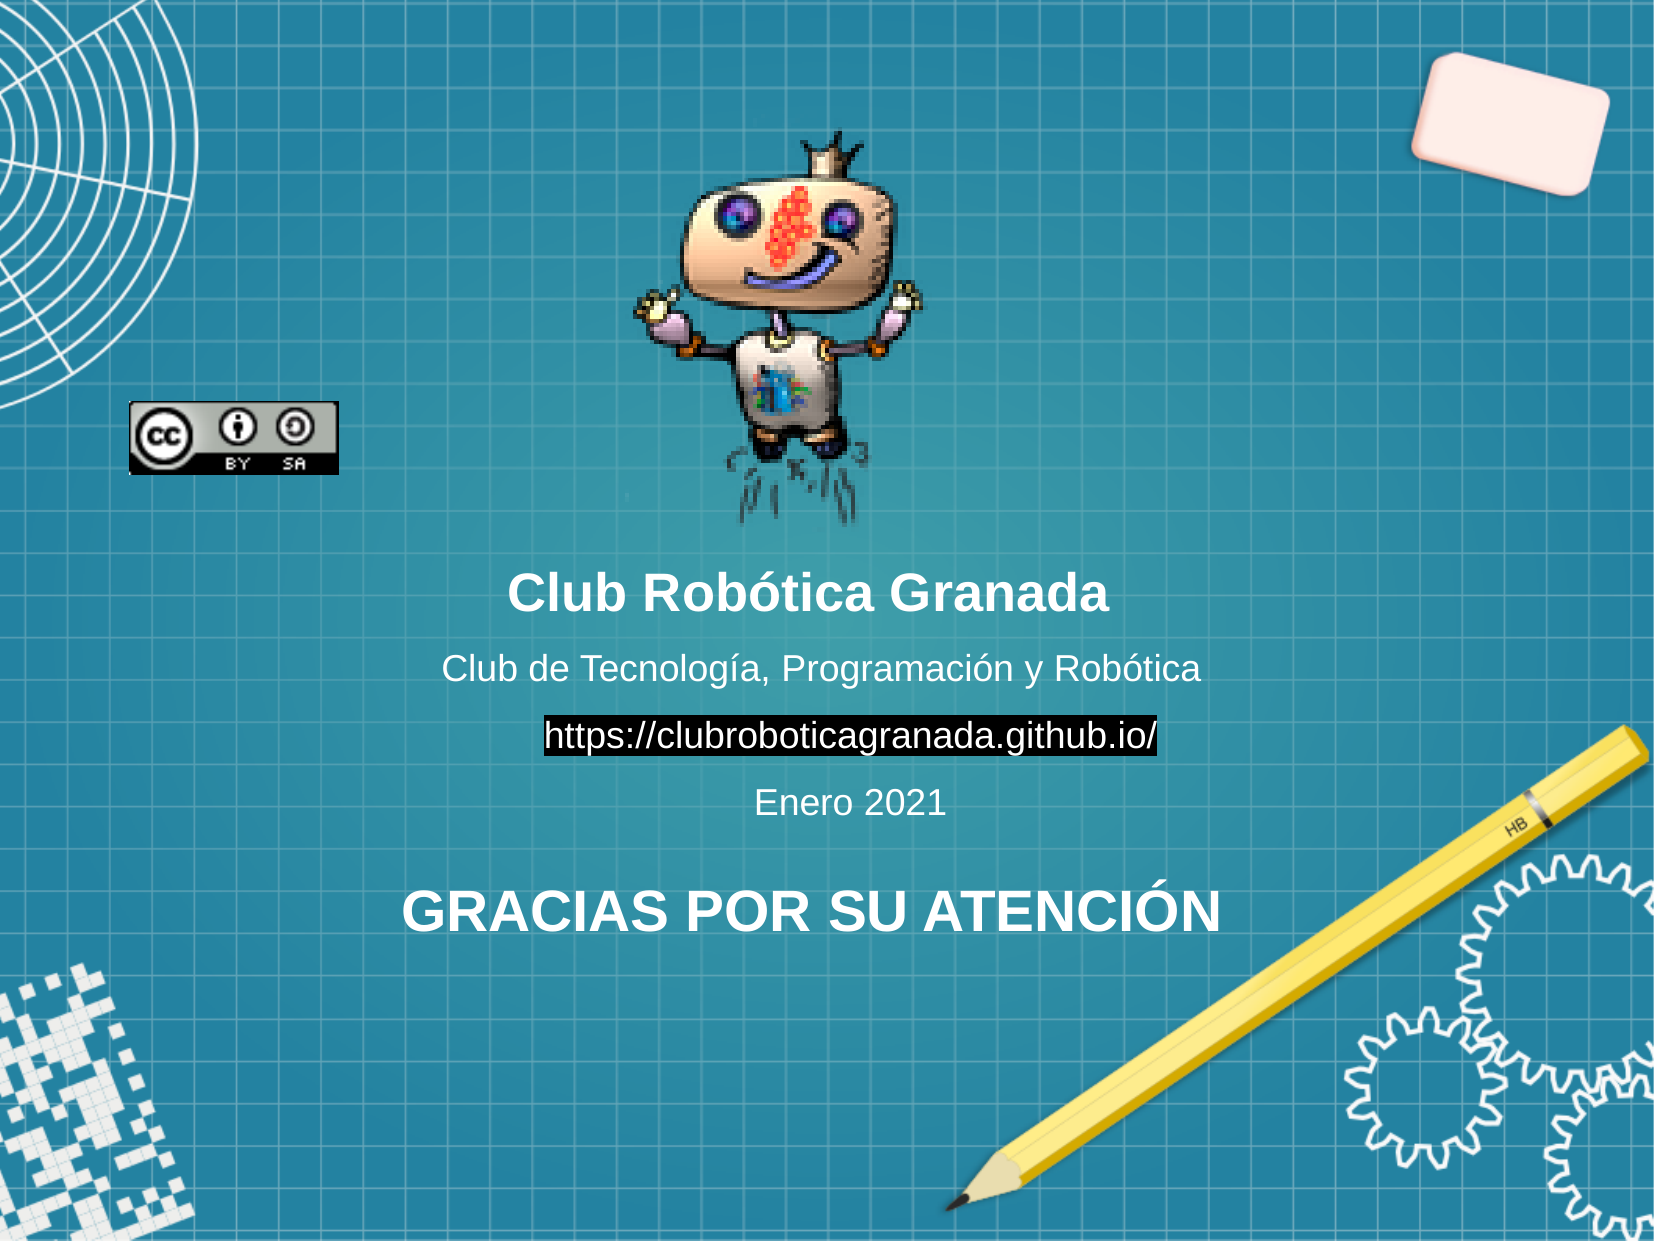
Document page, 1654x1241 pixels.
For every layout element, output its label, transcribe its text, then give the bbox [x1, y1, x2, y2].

picture [0, 0, 1654, 1241]
title GRACIAS POR SU ATENCIÓN [360, 831, 1264, 975]
text_box Club Robótica Granada Club de Tecnología, Programación y Robótica https://clubroboticagranada.github.io/ Enero 2021 [342, 555, 1359, 831]
